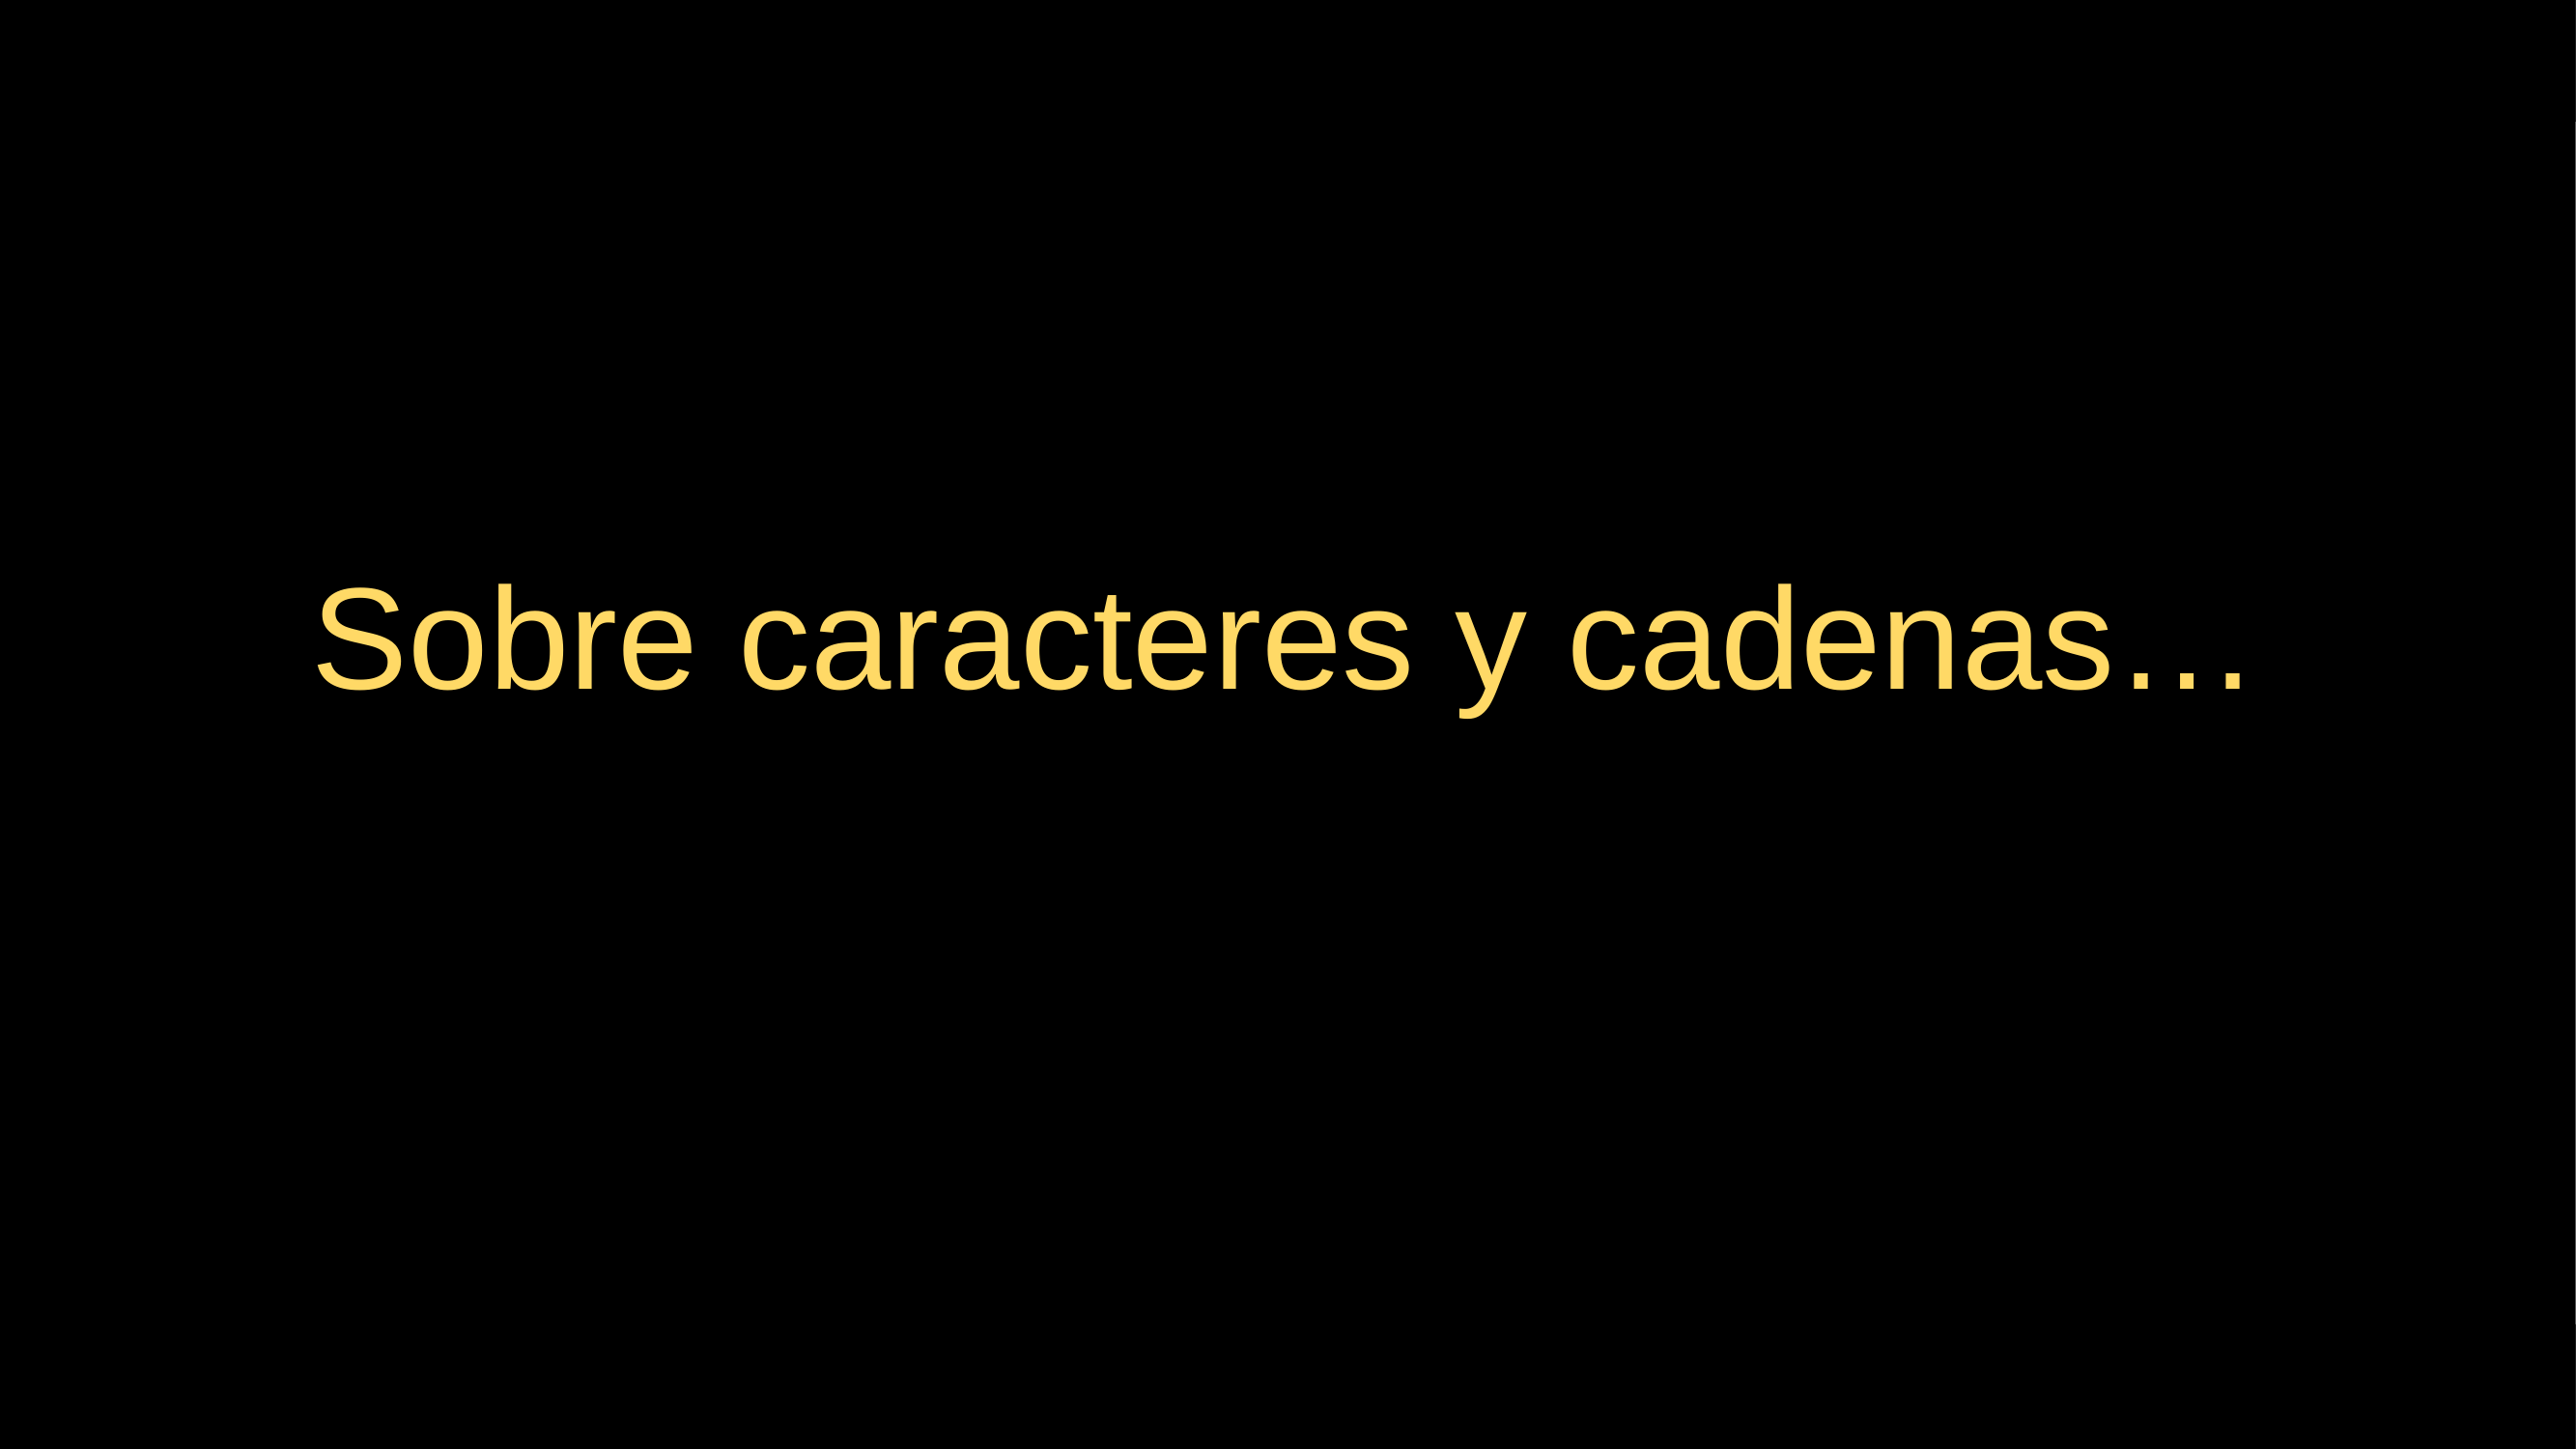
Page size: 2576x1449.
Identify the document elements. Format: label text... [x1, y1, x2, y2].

title Sobre caracteres y cadenas… [183, 243, 2391, 733]
